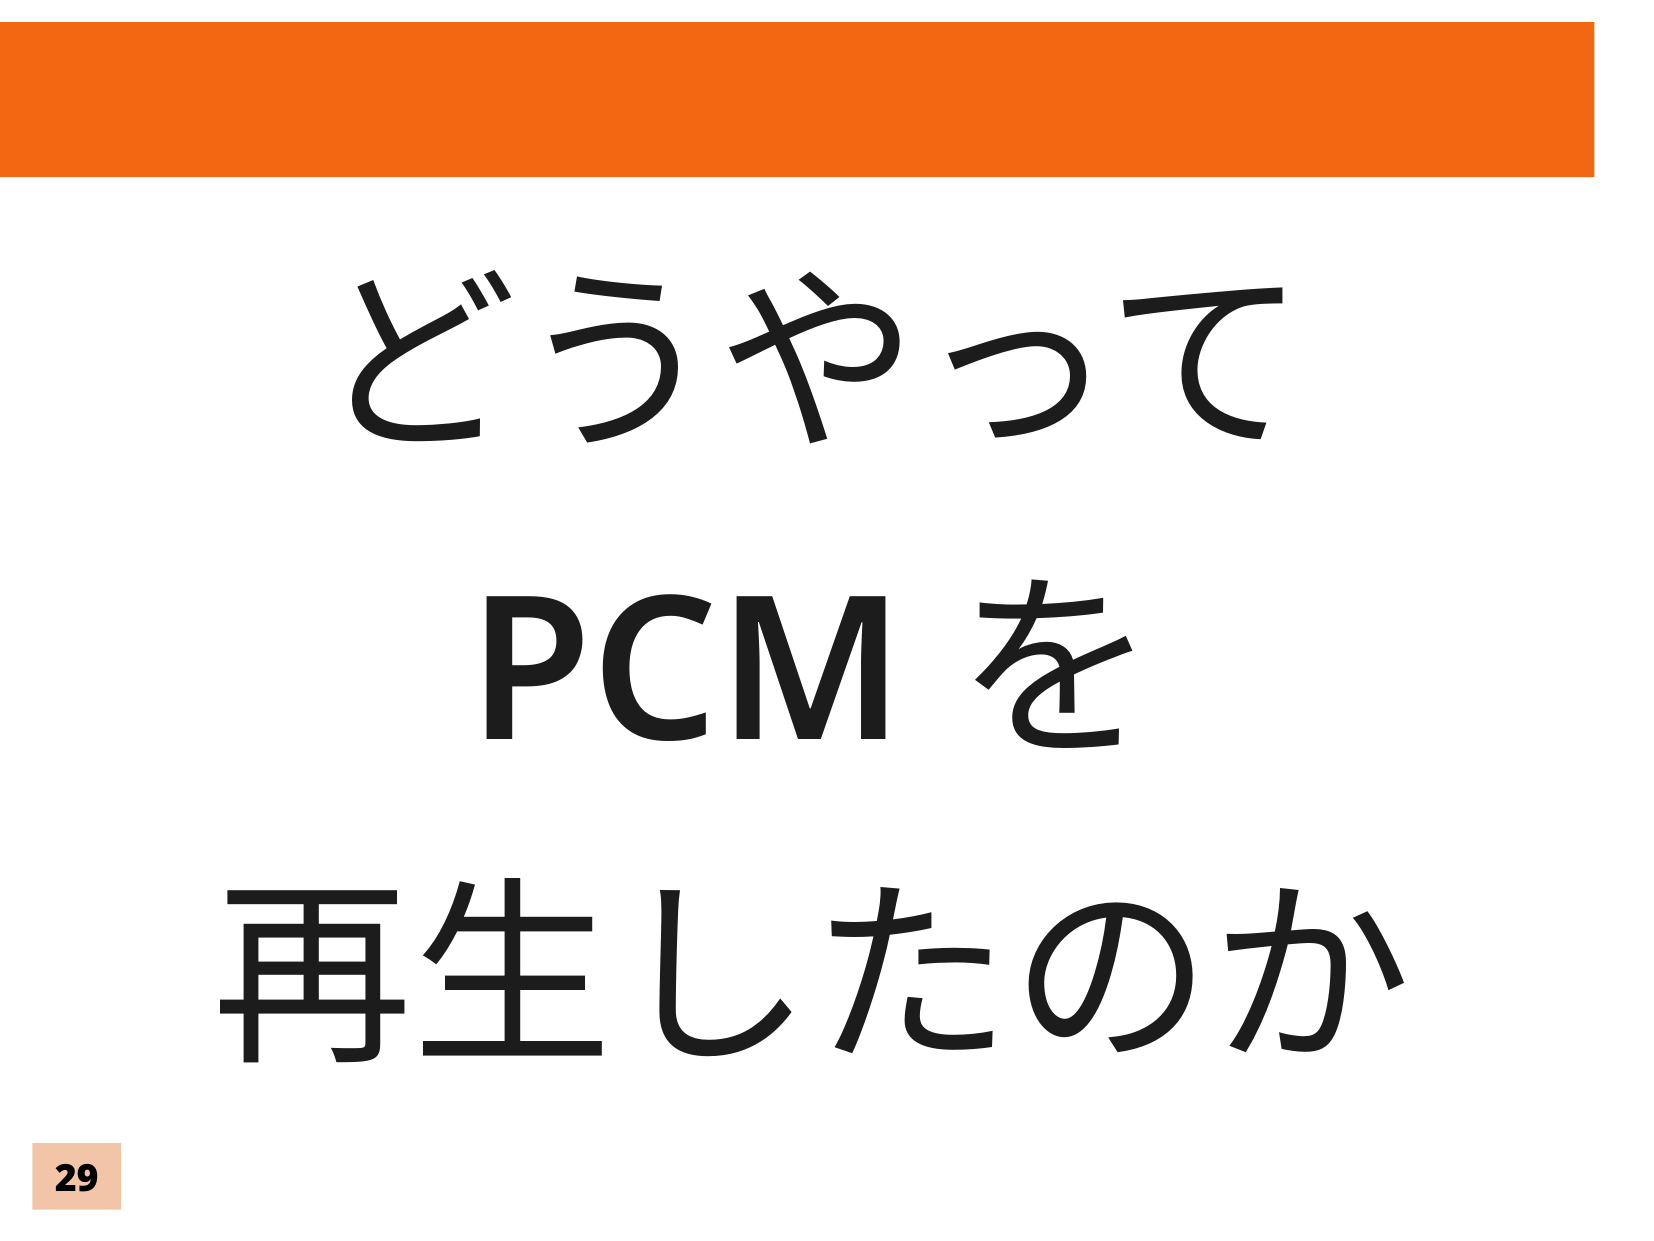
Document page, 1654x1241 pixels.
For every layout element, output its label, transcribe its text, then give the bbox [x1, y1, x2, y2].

list どうやって PCMを 再生したのか [59, 201, 1565, 1105]
